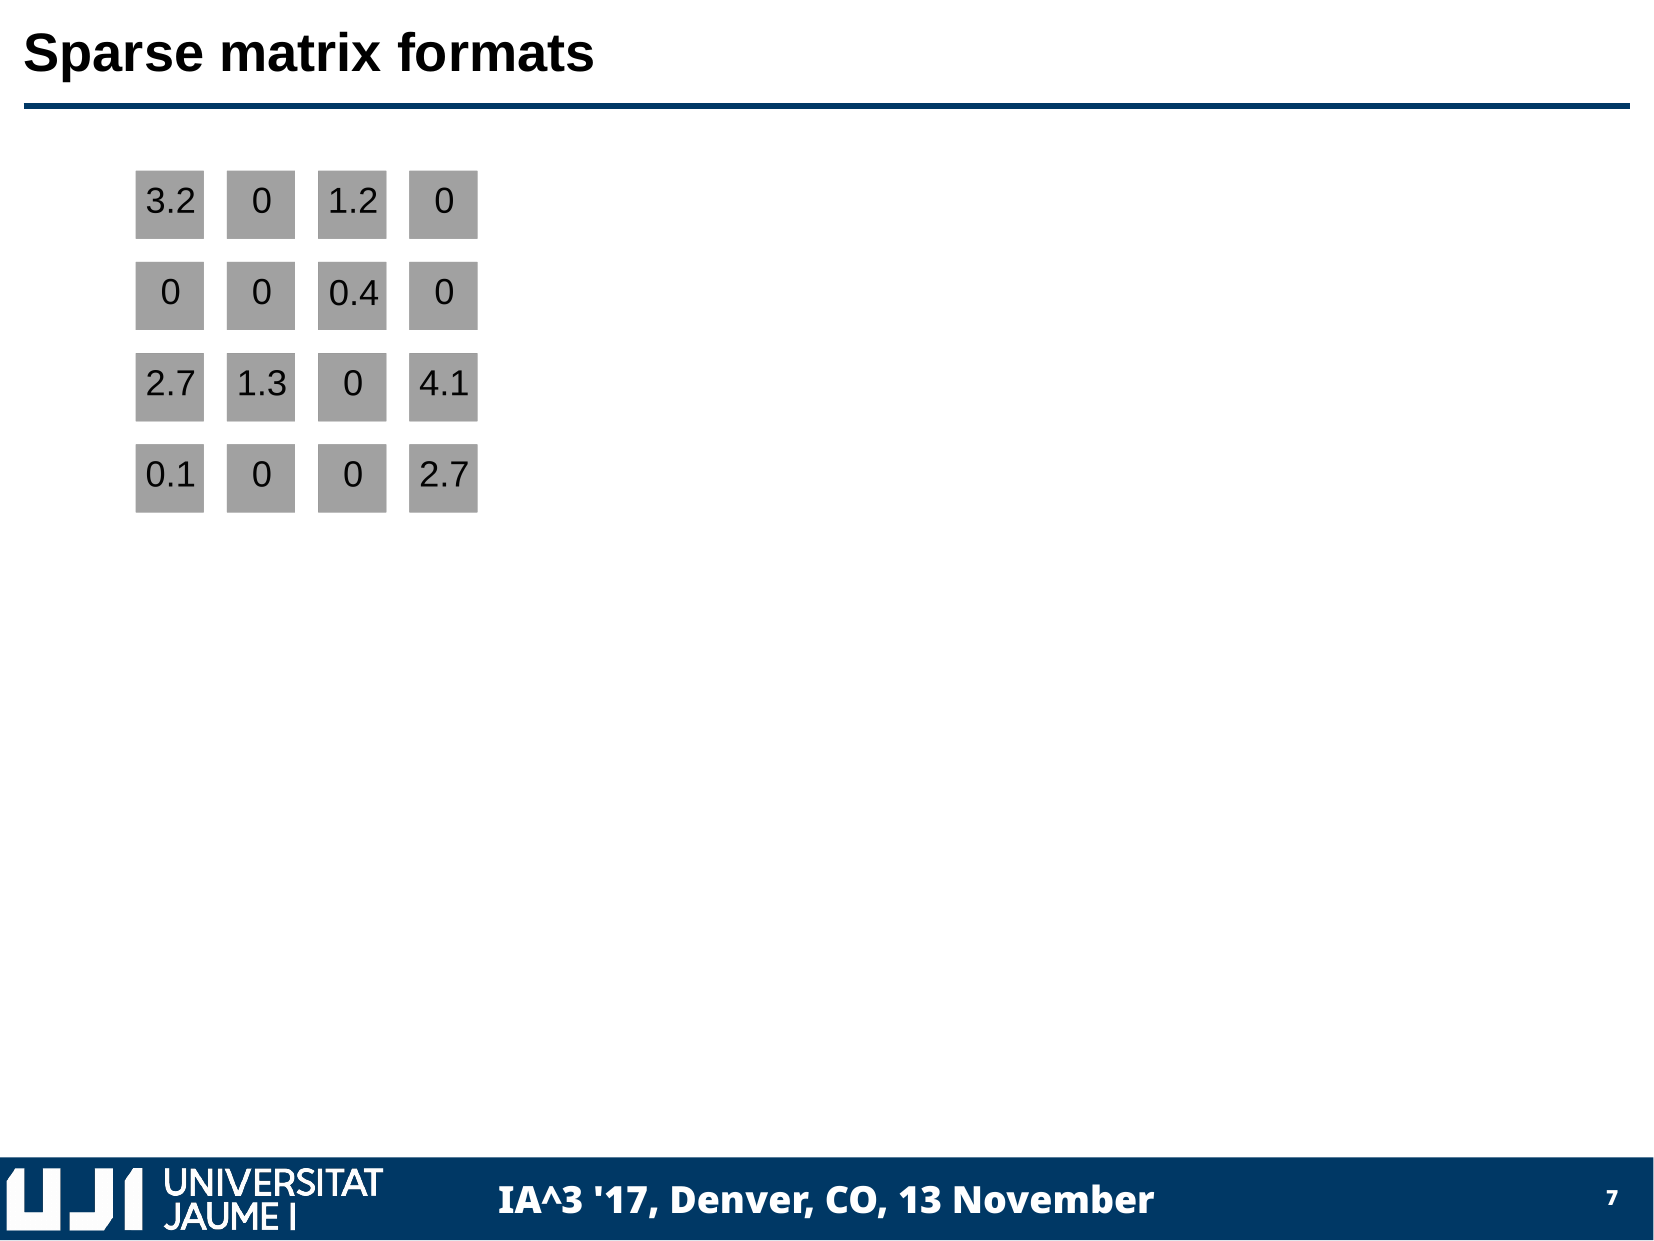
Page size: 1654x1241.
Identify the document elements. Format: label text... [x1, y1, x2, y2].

picture [128, 163, 485, 520]
title Sparse matrix formats [23, 0, 1630, 107]
picture [0, 1158, 390, 1241]
